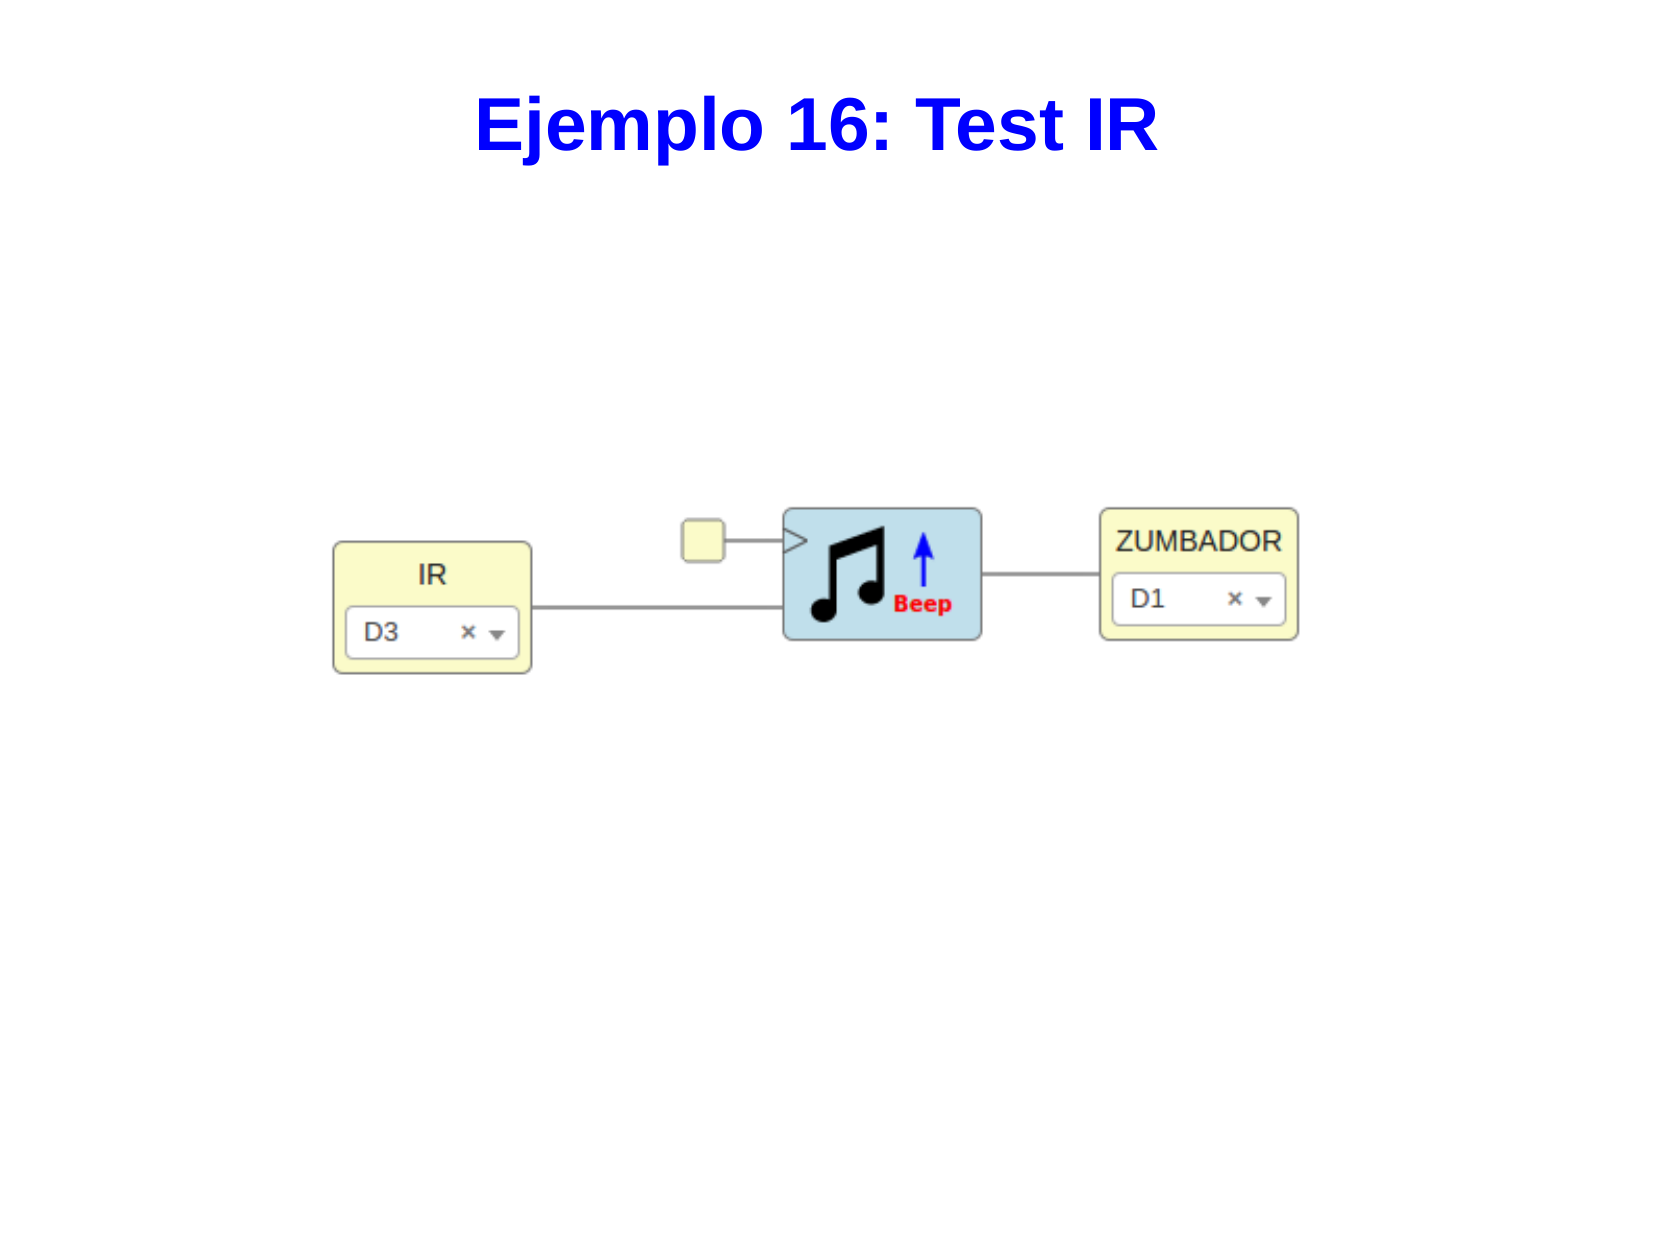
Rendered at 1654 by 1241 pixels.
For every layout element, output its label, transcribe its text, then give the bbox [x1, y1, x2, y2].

picture [285, 418, 1335, 725]
text_box Ejemplo 16: Test IR [90, 75, 1546, 174]
